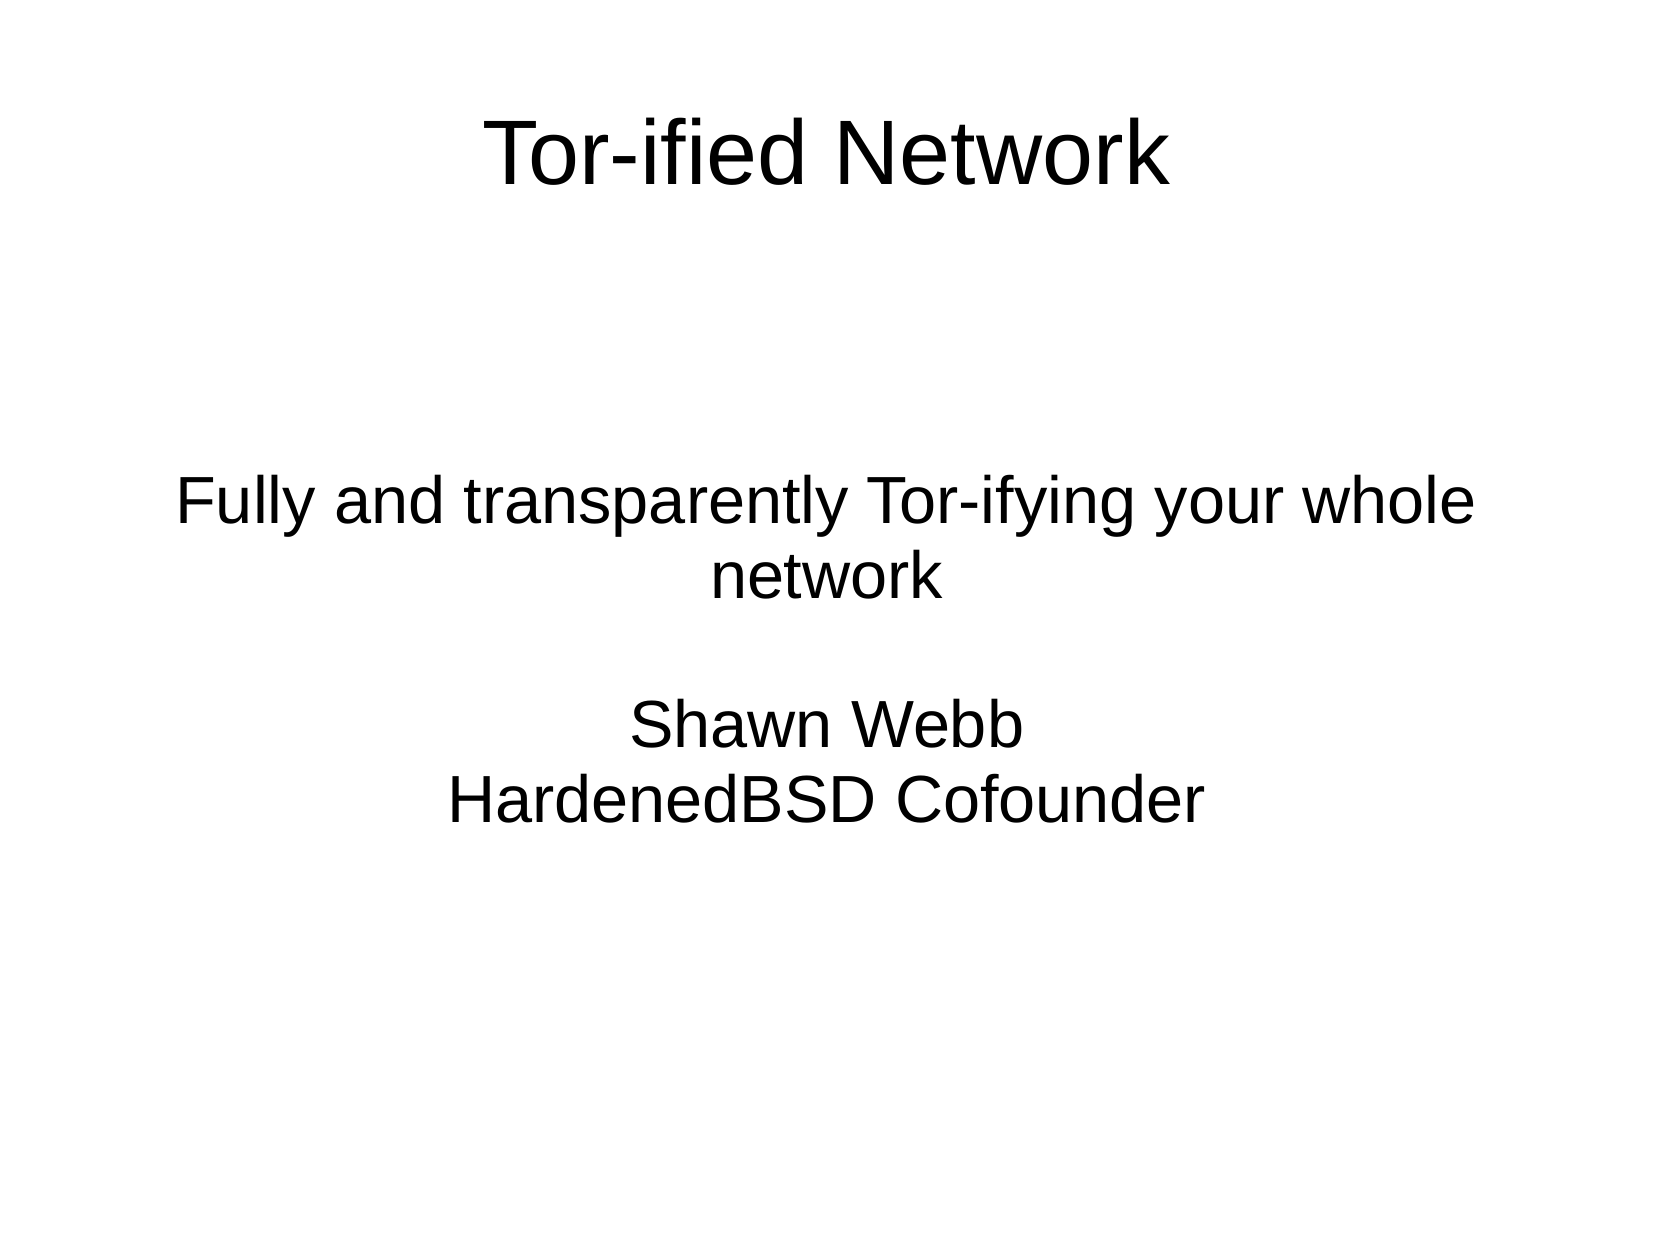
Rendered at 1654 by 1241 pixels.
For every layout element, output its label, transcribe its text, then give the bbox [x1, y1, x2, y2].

subtitle Fully and transparently Tor-ifying your whole network Shawn Webb HardenedBSD Cofounder [82, 290, 1571, 1010]
title Tor-ified Network [82, 49, 1571, 257]
